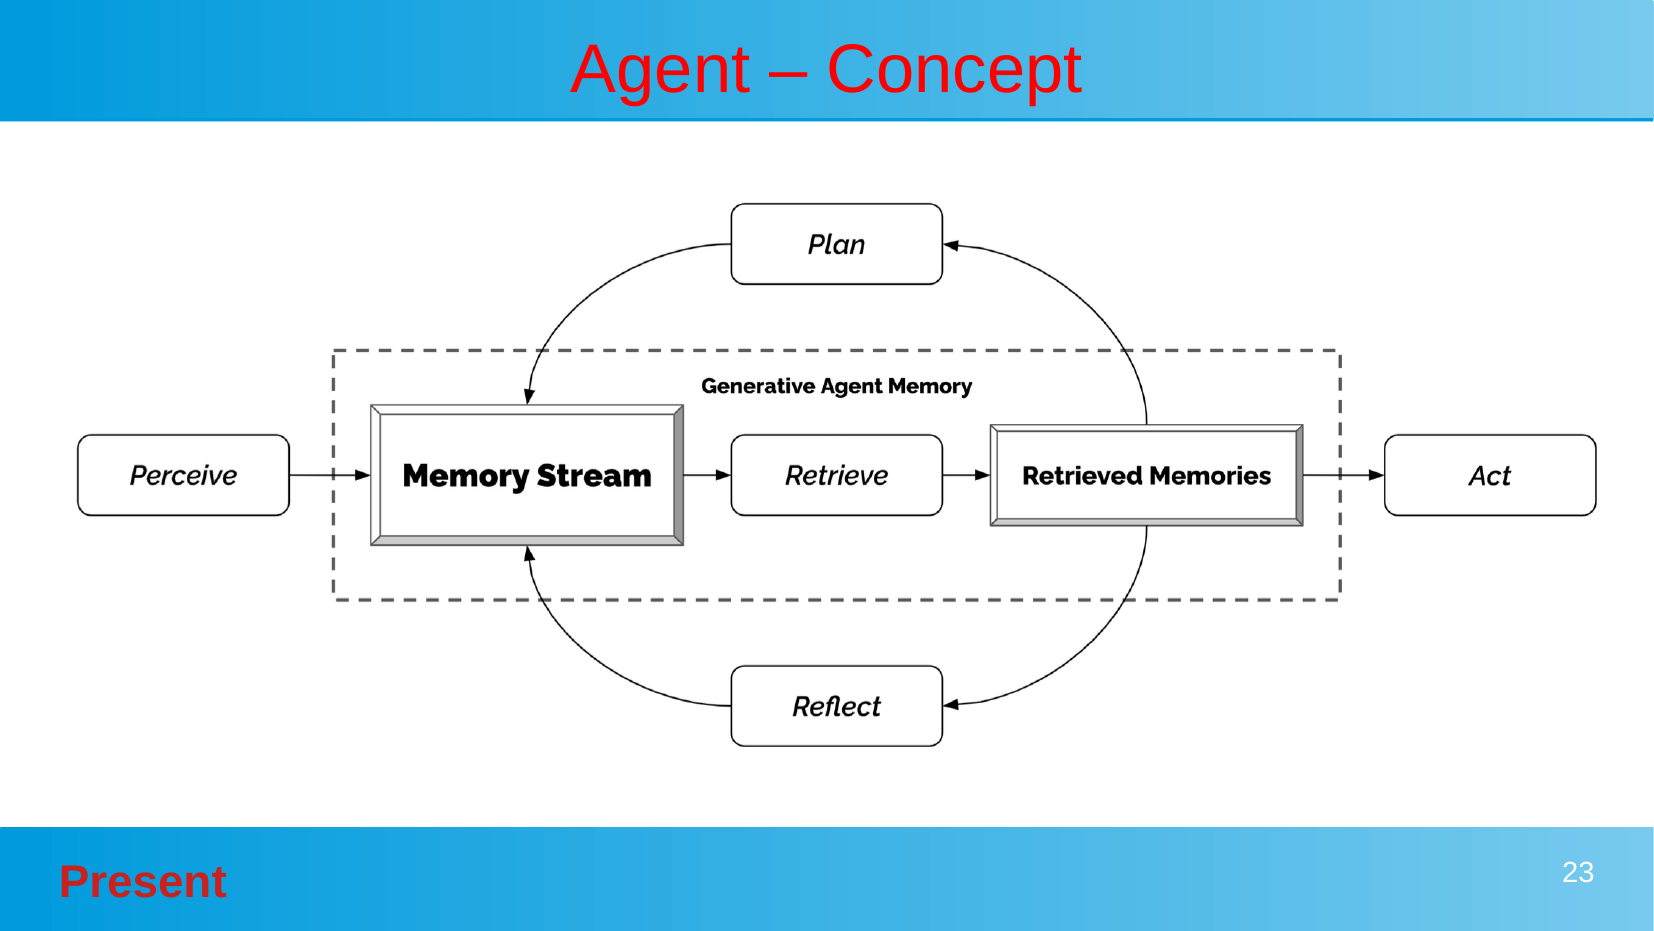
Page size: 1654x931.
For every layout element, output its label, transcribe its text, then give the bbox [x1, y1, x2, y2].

picture [45, 180, 1627, 780]
title Agent – Concept [59, 29, 1595, 108]
